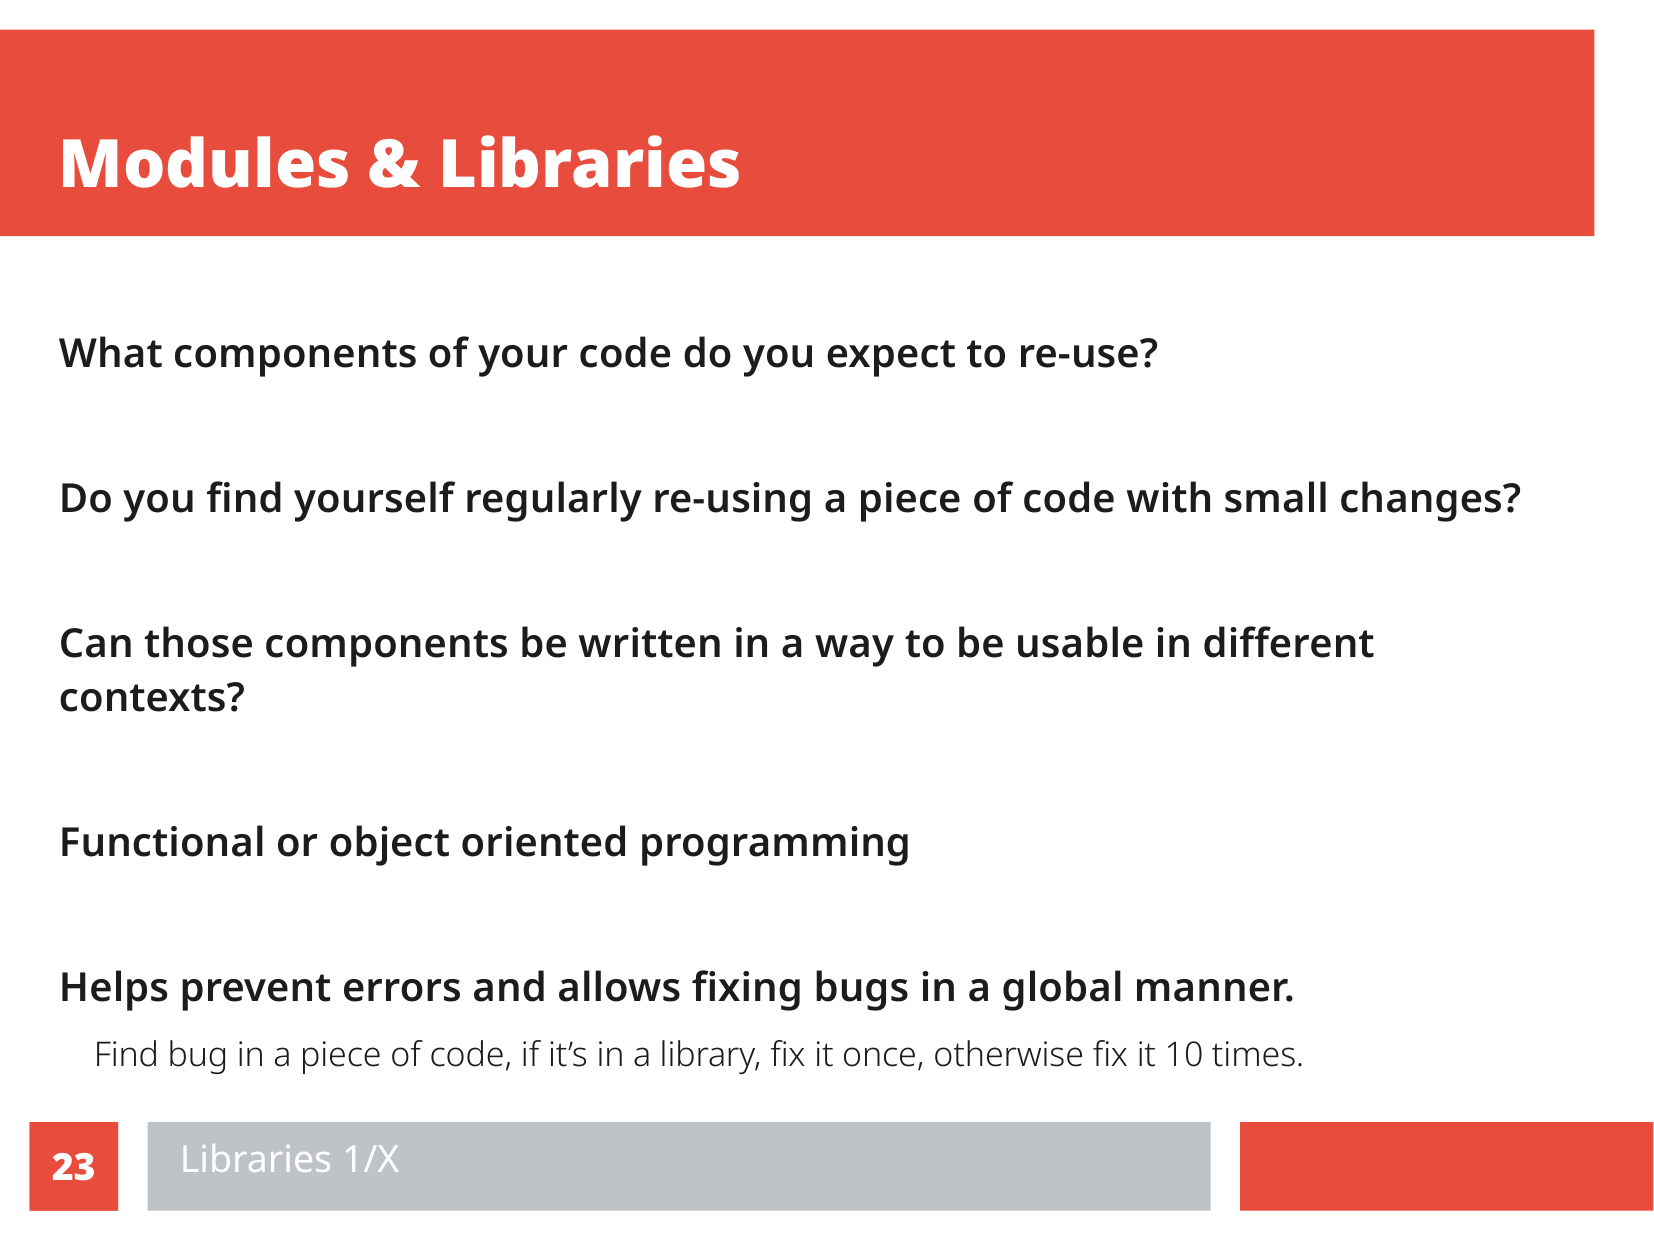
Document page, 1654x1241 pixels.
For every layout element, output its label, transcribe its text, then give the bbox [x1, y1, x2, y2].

list What components of your code do you expect to re-use? Do you find yourself regularly re-using a piece of code with small changes? Can those components be written in a way to be usable in different contexts? Functional or object oriented programming Helps prevent errors and allows fixing bugs in a global manner. Find bug in a piece of code, if it’s in a library, fix it once, otherwise fix it 10 times. [59, 324, 1565, 1093]
title Modules & Libraries [59, 59, 1595, 207]
text_box Libraries 1/X [165, 1125, 736, 1184]
